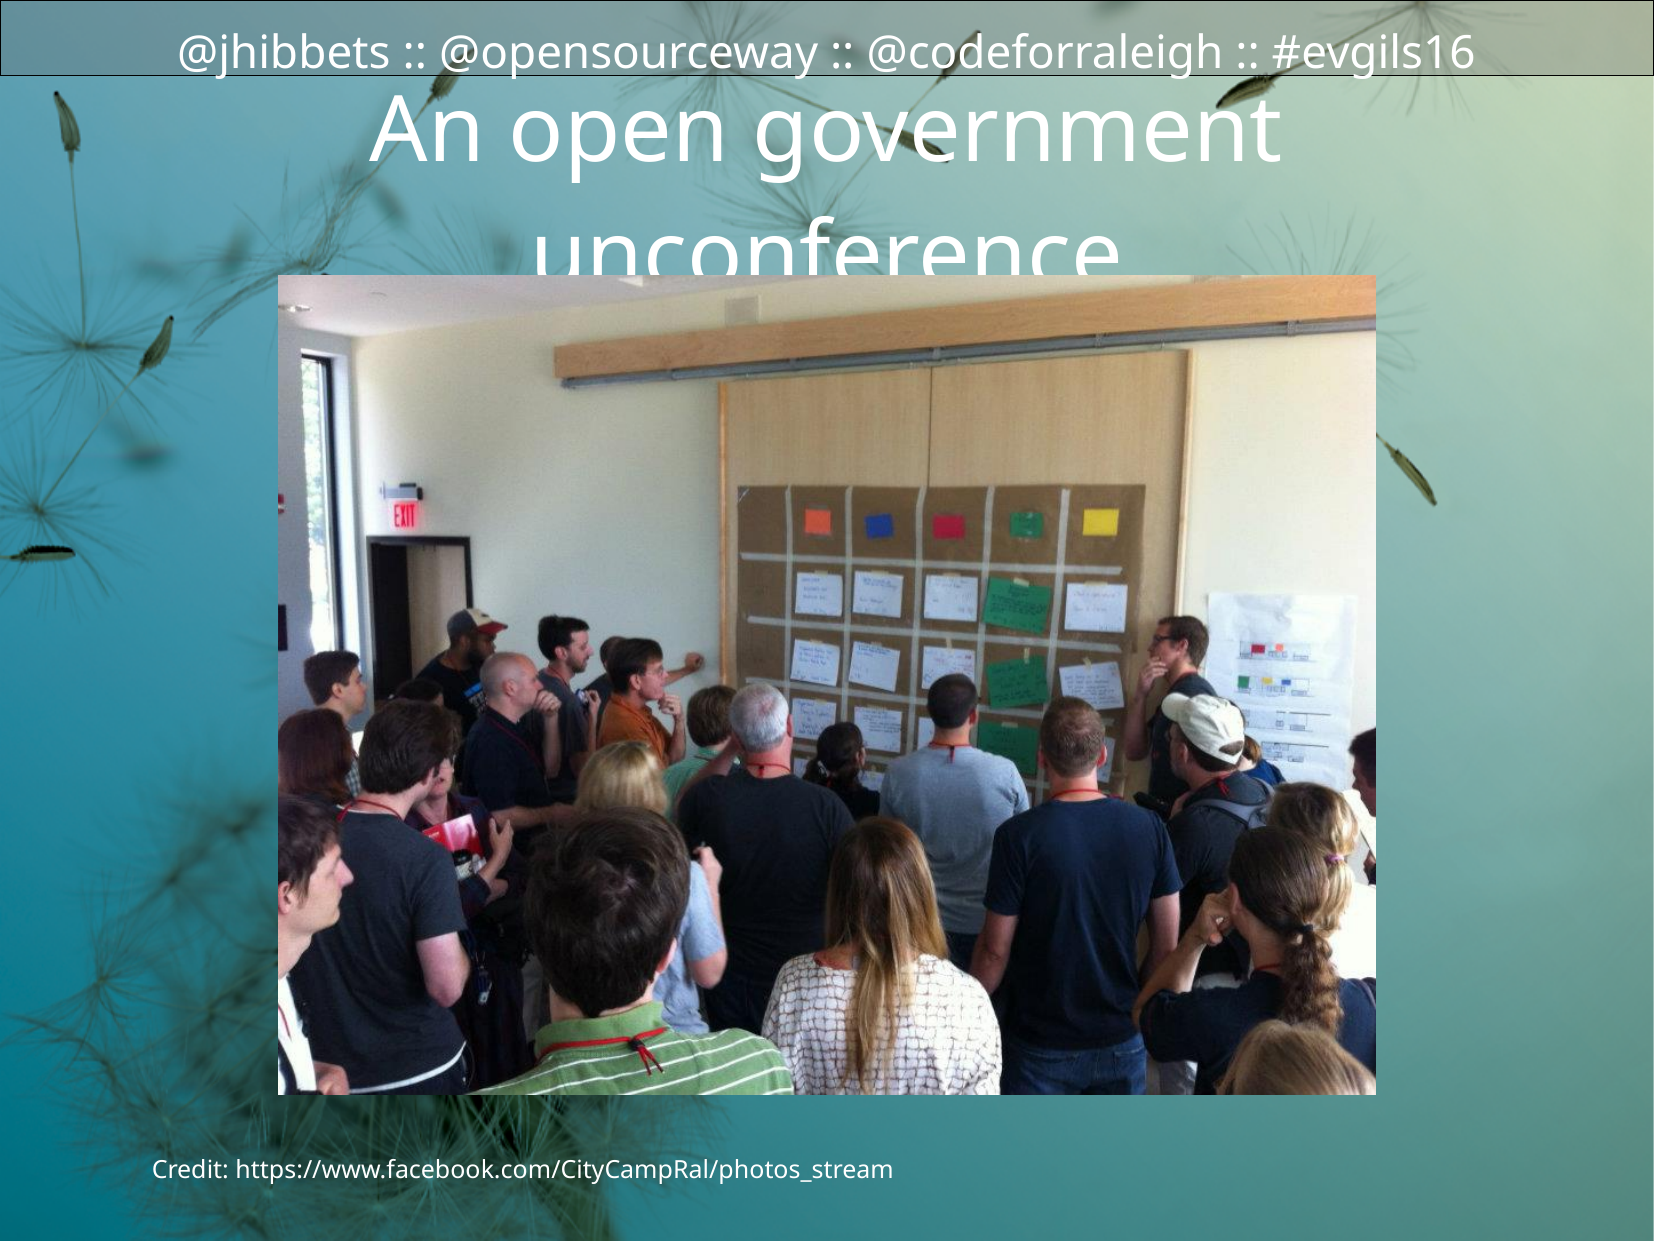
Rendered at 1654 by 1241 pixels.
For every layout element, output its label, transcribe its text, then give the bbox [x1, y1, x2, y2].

text_box Credit: https://www.facebook.com/CityCampRal/photos_stream [137, 1144, 921, 1185]
picture [0, 76, 1654, 1241]
title An open government unconference [82, 84, 1571, 292]
